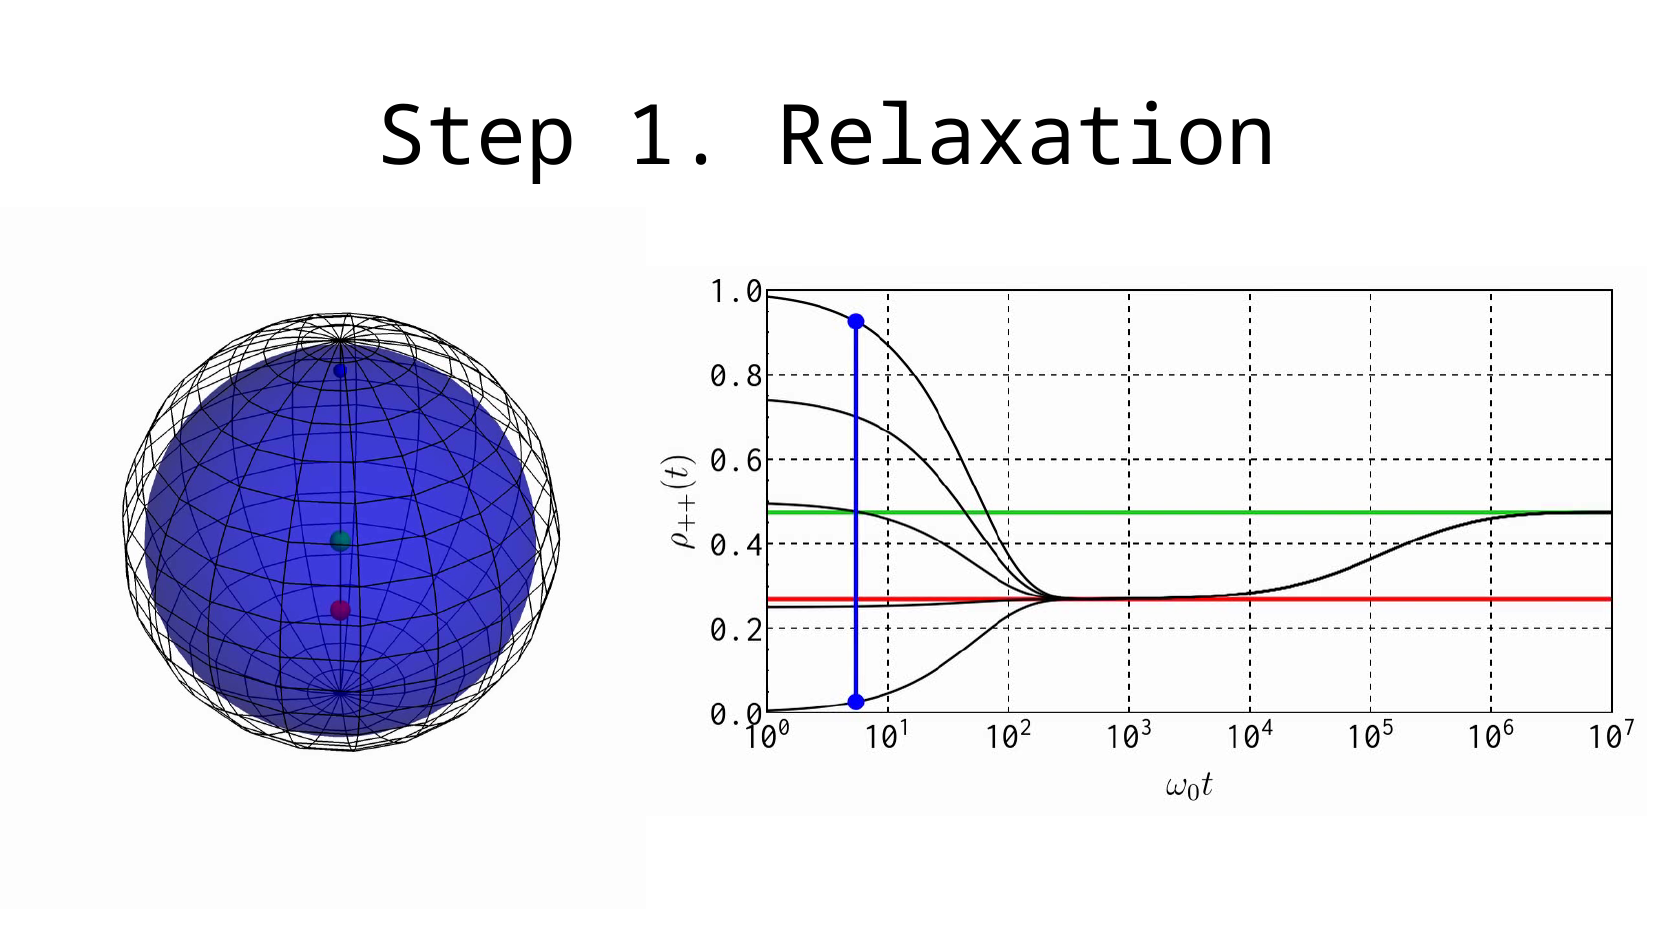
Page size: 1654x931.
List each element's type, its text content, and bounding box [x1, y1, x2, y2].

text_box Step 1. Relaxation [295, 68, 1359, 171]
text_box [0, 206, 1648, 910]
